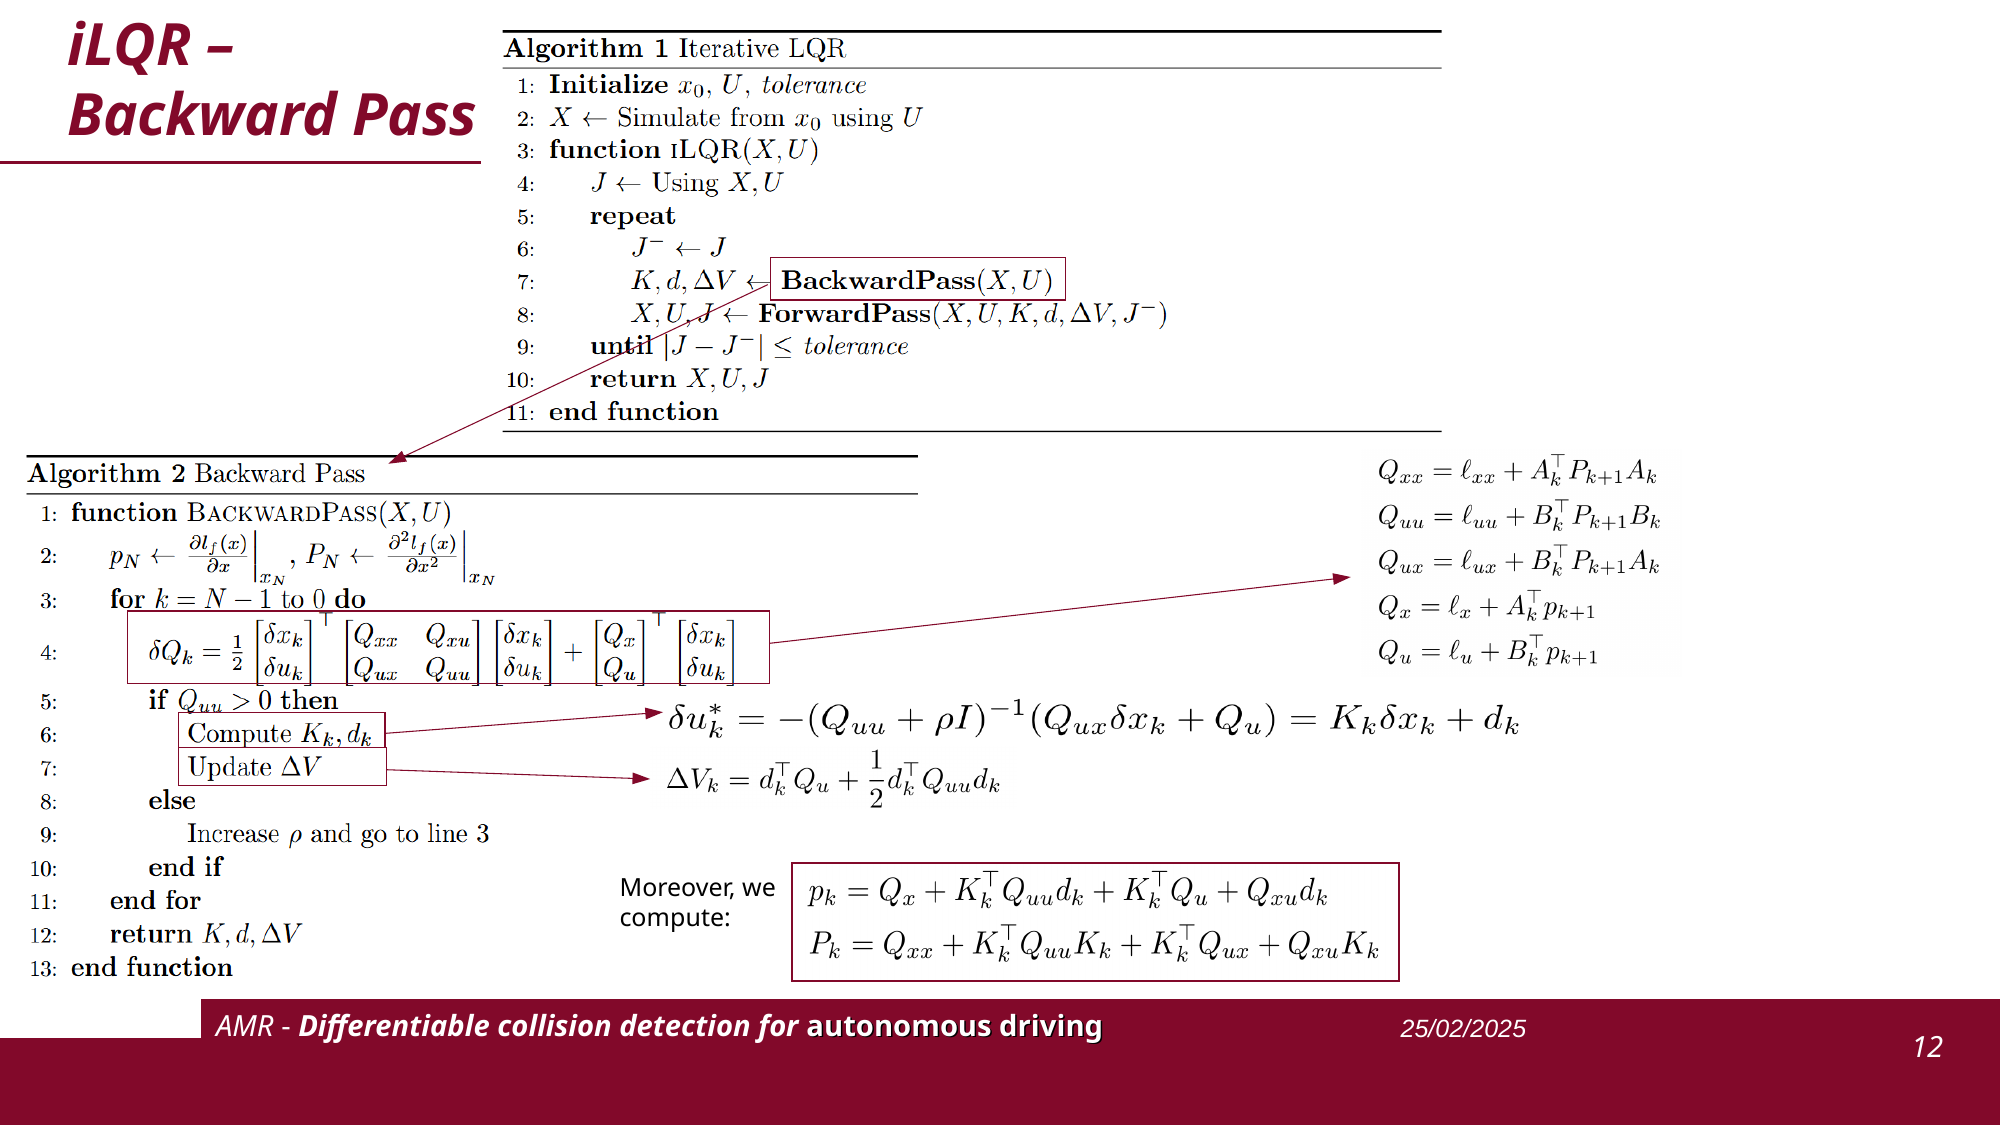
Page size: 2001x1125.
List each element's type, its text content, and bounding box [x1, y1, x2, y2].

picture [128, 612, 769, 683]
text_box 12 [1896, 1020, 1966, 1072]
picture [1361, 449, 1682, 677]
text_box 25/02/2025 [1385, 1004, 1589, 1050]
picture [792, 863, 1399, 981]
text_box AMR - Differentiable collision detection for autonomous driving [201, 999, 1202, 1051]
text_box Moreover, we compute: [604, 864, 801, 941]
text_box [0, 999, 2000, 1125]
text_box iLQR – Backward Pass [52, 0, 499, 157]
picture [15, 25, 1547, 981]
